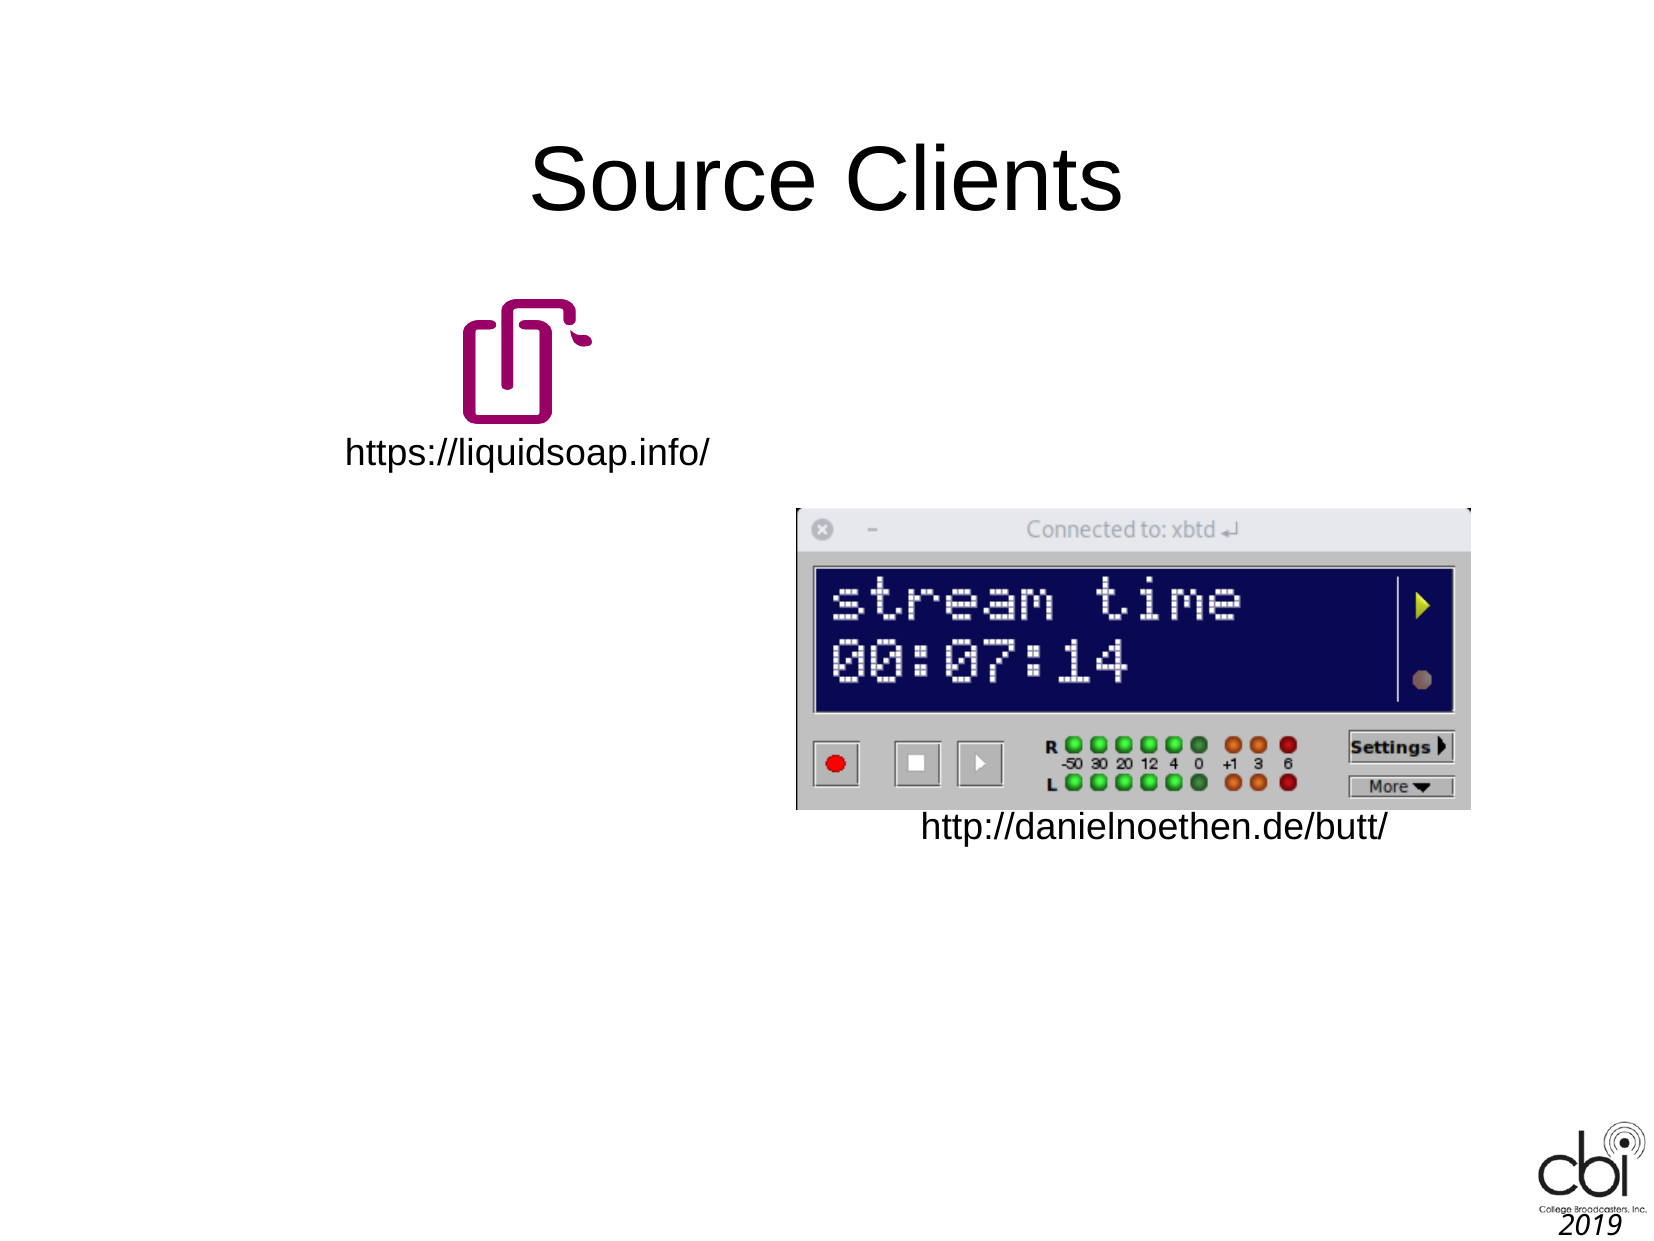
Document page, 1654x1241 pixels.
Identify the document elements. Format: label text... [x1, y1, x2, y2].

text_box https://liquidsoap.info/ [330, 423, 726, 481]
picture [796, 508, 1471, 811]
text_box http://danielnoethen.de/butt/ [905, 798, 1405, 856]
picture [463, 299, 592, 423]
picture [1529, 1120, 1654, 1216]
text_box Source Clients [513, 120, 1140, 238]
